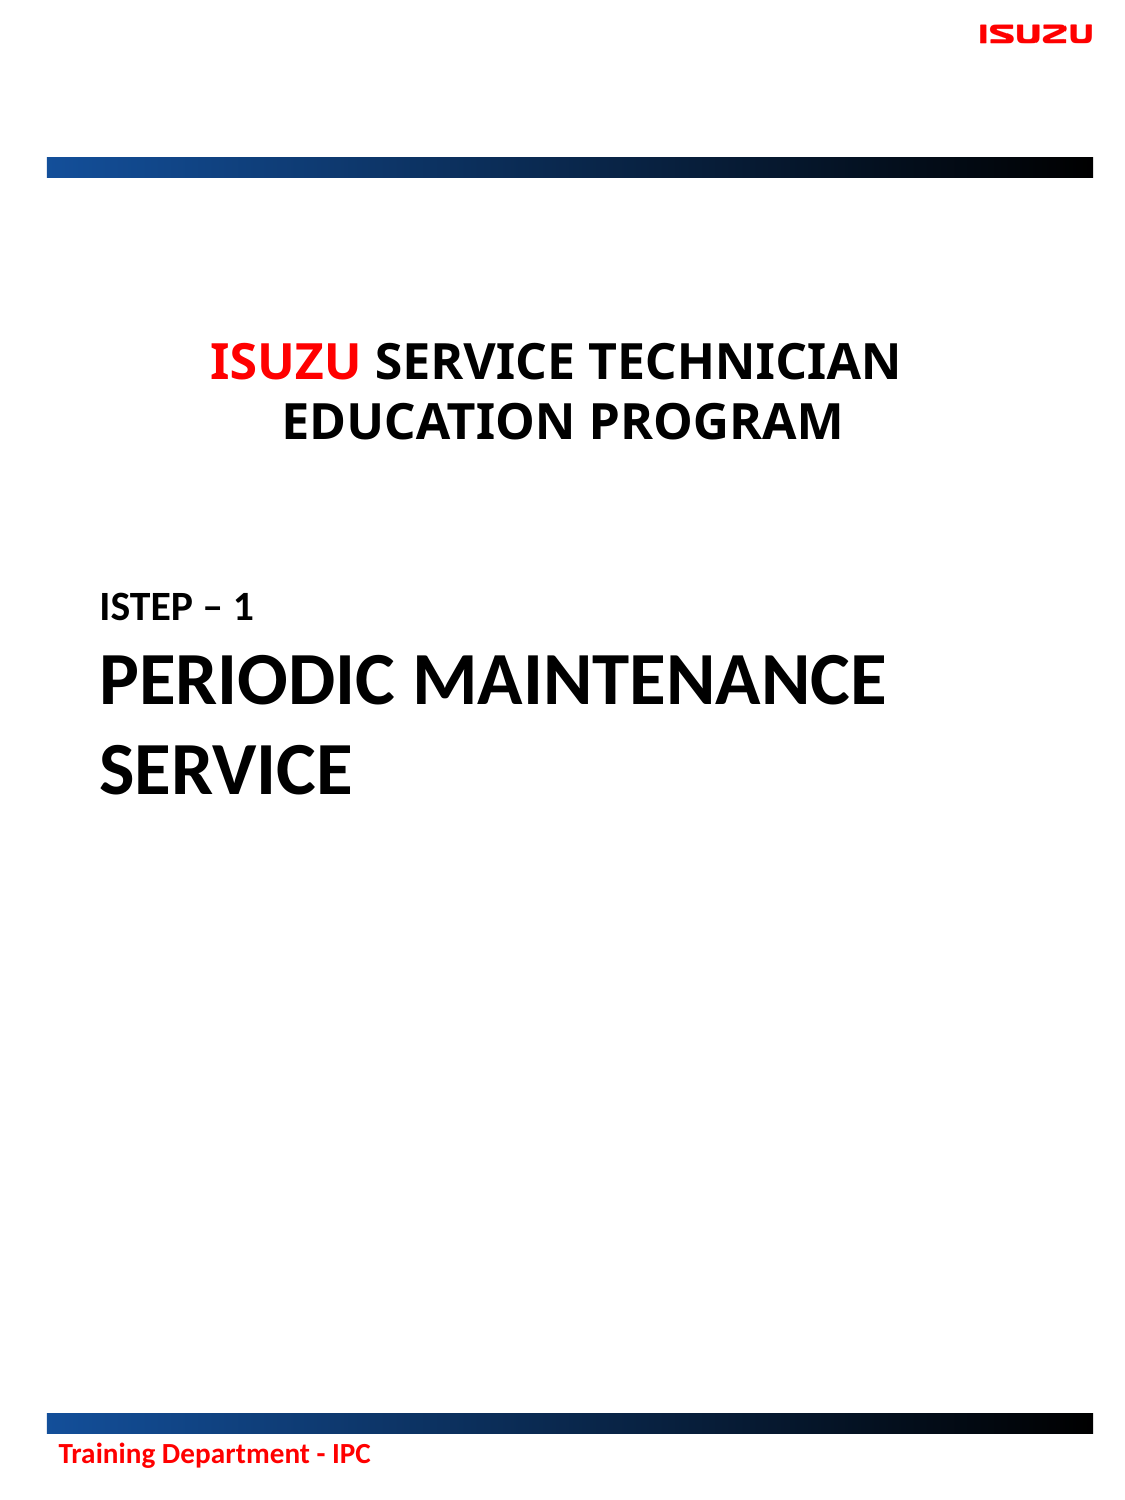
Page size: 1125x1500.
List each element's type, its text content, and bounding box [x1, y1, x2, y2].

title ISUZU SERVICE TECHNICIAN EDUCATION PROGRAM [84, 228, 1041, 533]
text_box ISTEP – 1 PERIODIC MAINTENANCE SERVICE [84, 533, 1041, 855]
